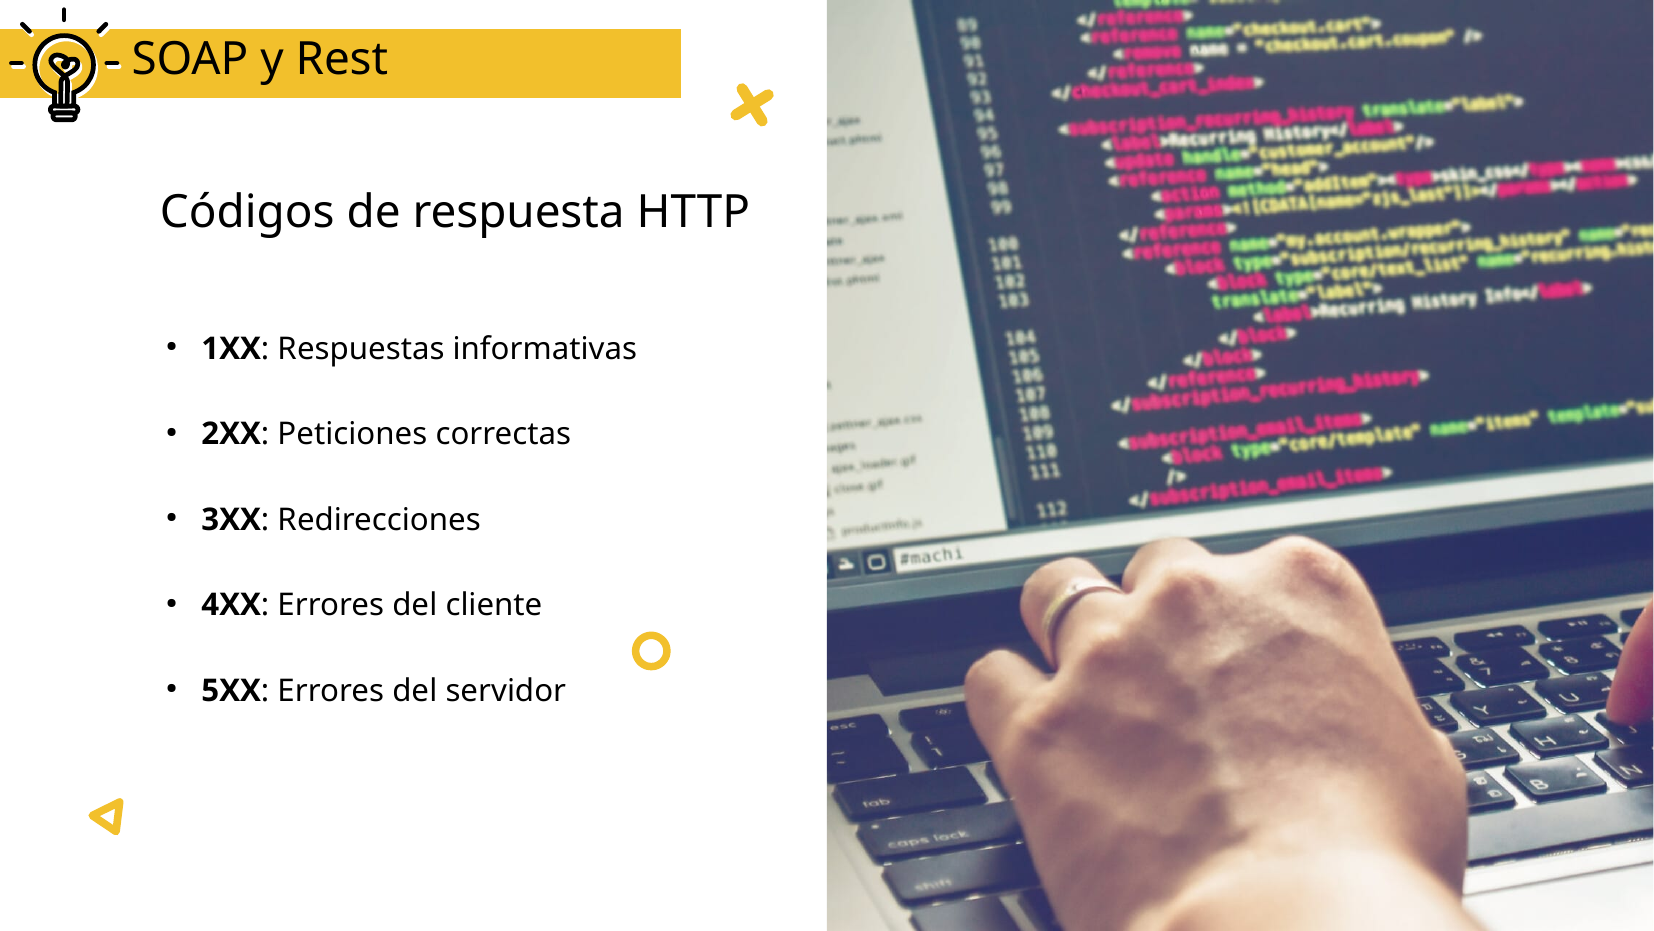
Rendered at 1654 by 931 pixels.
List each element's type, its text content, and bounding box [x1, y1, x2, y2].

title SOAP y Rest [131, 16, 578, 97]
picture [826, 0, 1654, 931]
title Códigos de respuesta HTTP [159, 165, 798, 254]
text_box 1XX: Respuestas informativas 2XX: Peticiones correctas 3XX: Redirecciones 4XX: Errores del cliente 5XX: Errores del servidor [165, 265, 733, 857]
